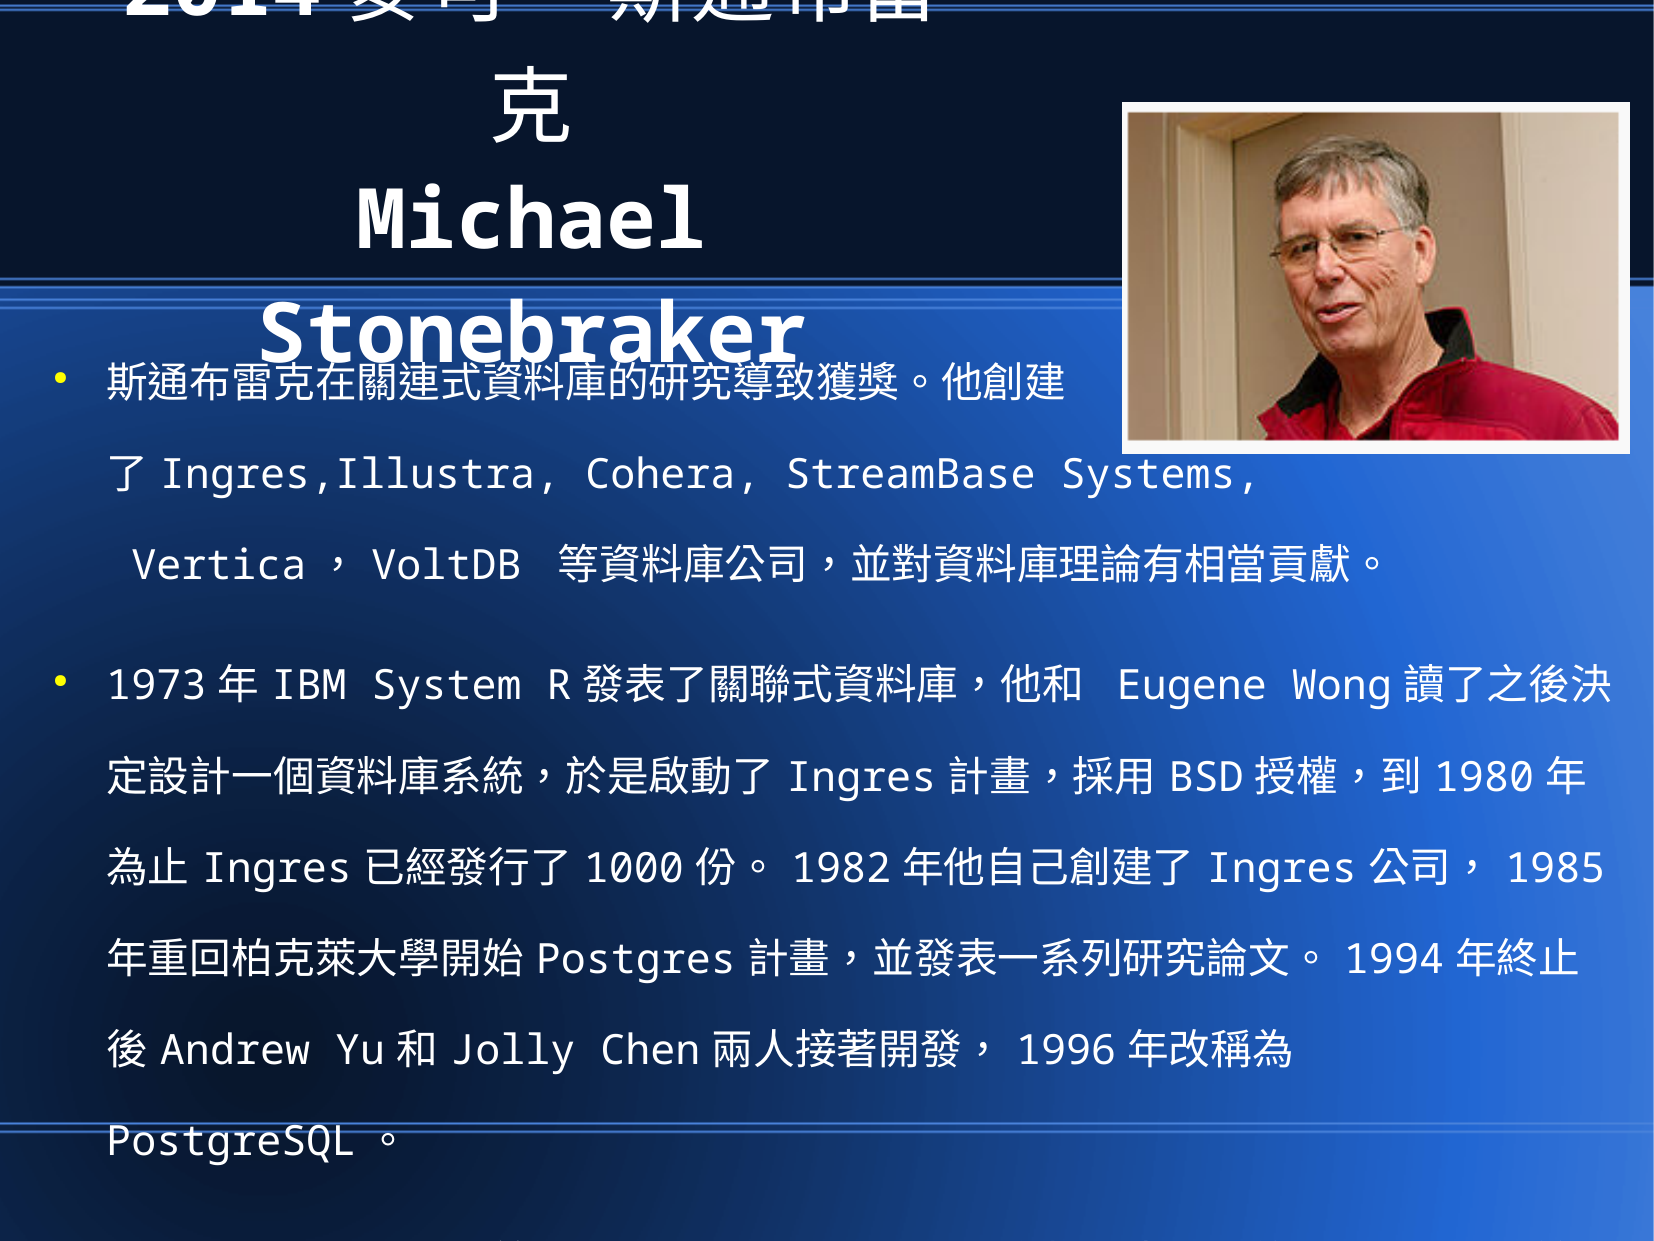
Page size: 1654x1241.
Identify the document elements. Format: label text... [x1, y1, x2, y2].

title 2014麥可·斯通布雷克 Michael Stonebraker [82, 32, 981, 273]
picture [876, 5, 895, 13]
picture [0, 0, 1654, 1241]
list 斯通布雷克在關連式資料庫的研究導致獲獎。他創建 了Ingres,Illustra, Cohera, StreamBase Systems, Vertica，VoltDB 等資料庫公司，並對資料庫理論有相當貢獻。 1973年IBM System R發表了關聯式資料庫，他和 Eugene Wong讀了之後決定設計一個資料庫系統，於是啟動了Ingres計畫，採用BSD授權，到1980年為止Ingres已經發行了1000份。1982年他自己創建了Ingres公司，1985年重回柏克萊大學開始Postgres計畫，並發表一系列研究論文。1994年終止後Andrew Yu和Jolly Chen兩人接著開發，1996年改稱為 PostgreSQL。 Infomix, Sybase等公司都是採用Ingres作為基礎去開發的，Sybase 於1992年將產品賣給微軟，微軟稱之為 MS SQLServer [35, 318, 1619, 1241]
picture [381, 0, 393, 4]
picture [191, 0, 204, 6]
picture [902, 5, 921, 13]
